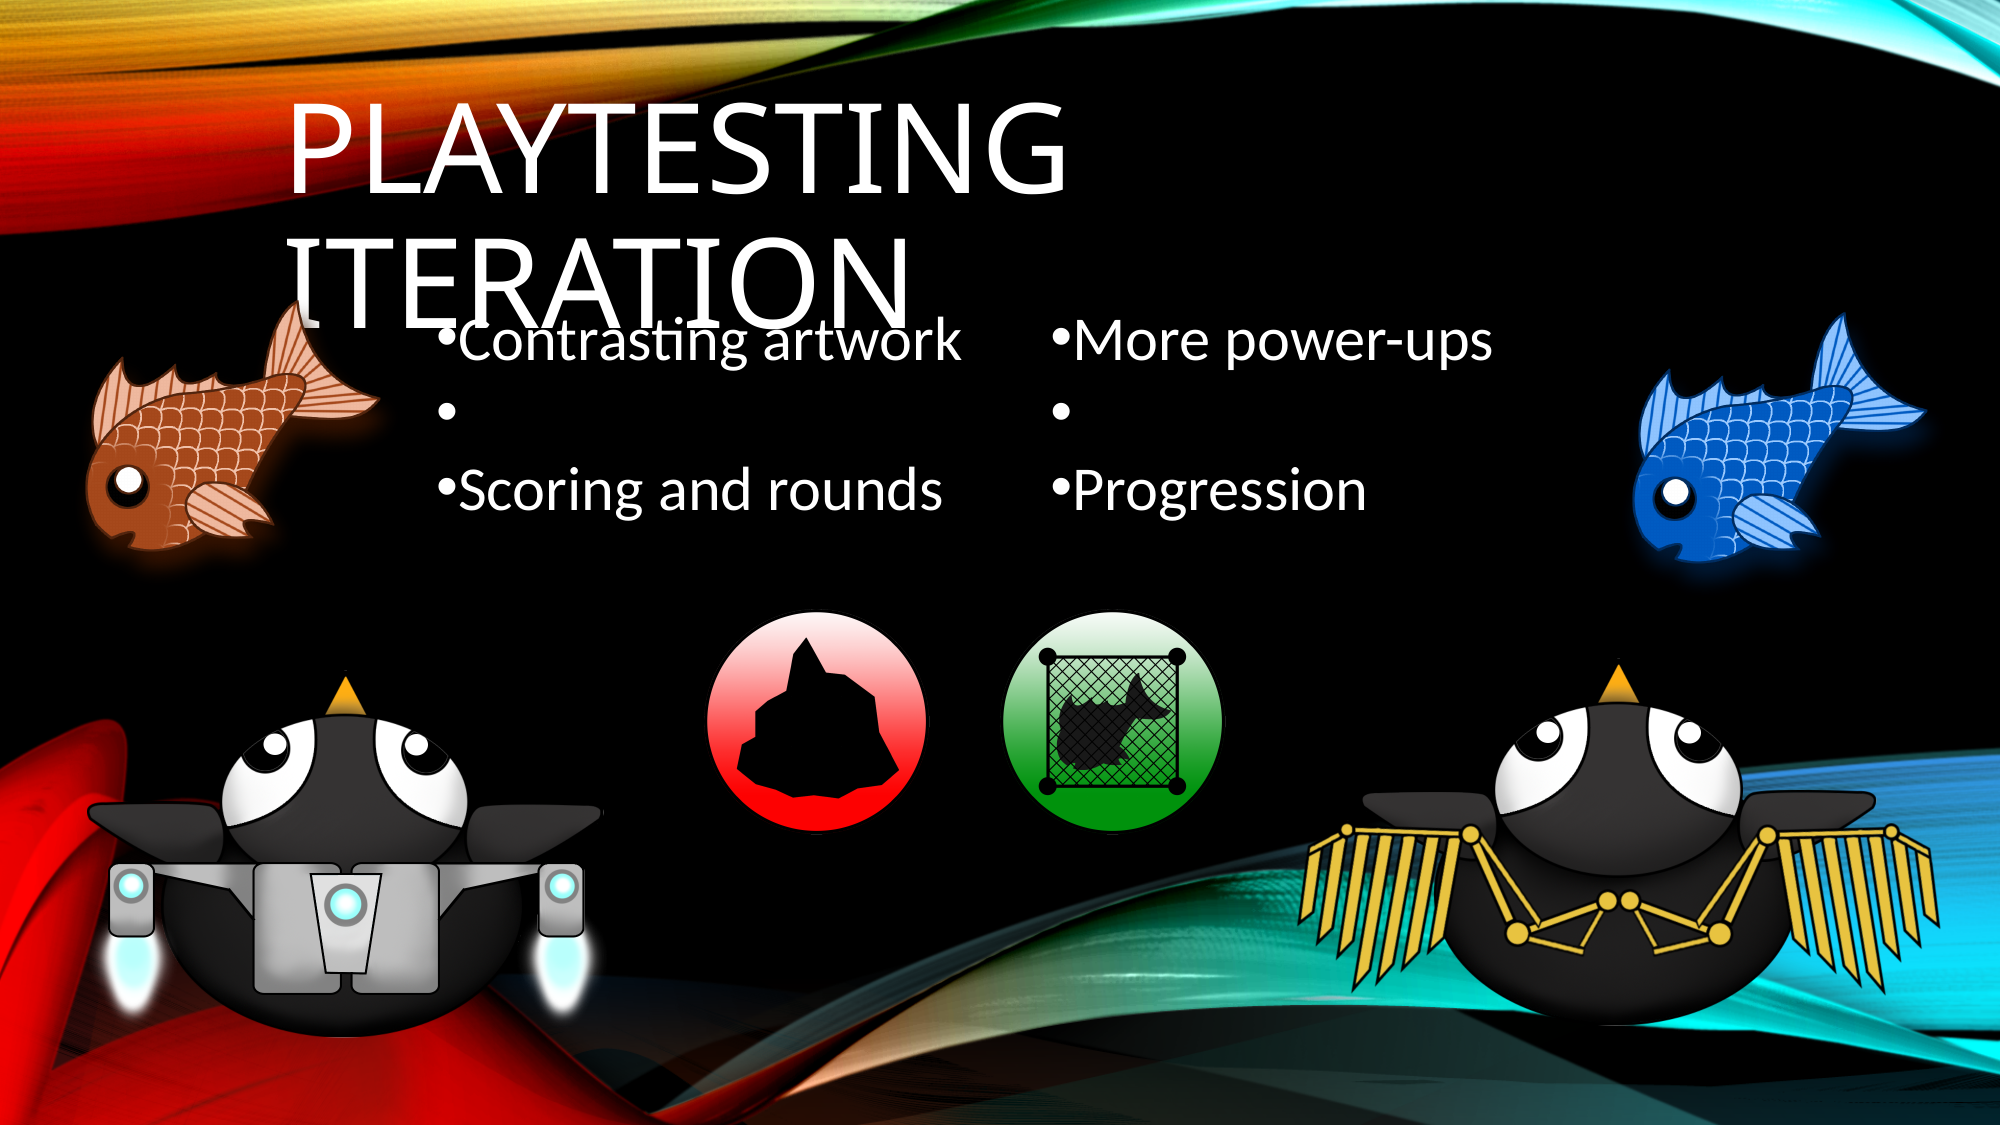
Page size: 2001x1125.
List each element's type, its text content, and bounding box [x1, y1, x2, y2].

picture [1245, 633, 2000, 1062]
text_box Contrasting artwork Scoring and rounds [426, 290, 1035, 534]
title Playtesting iteration [267, 78, 1709, 221]
picture [988, 597, 1237, 846]
picture [1578, 267, 1973, 616]
picture [0, 597, 941, 1074]
text_box More power-ups Progression [1035, 290, 1578, 579]
picture [31, 255, 426, 604]
